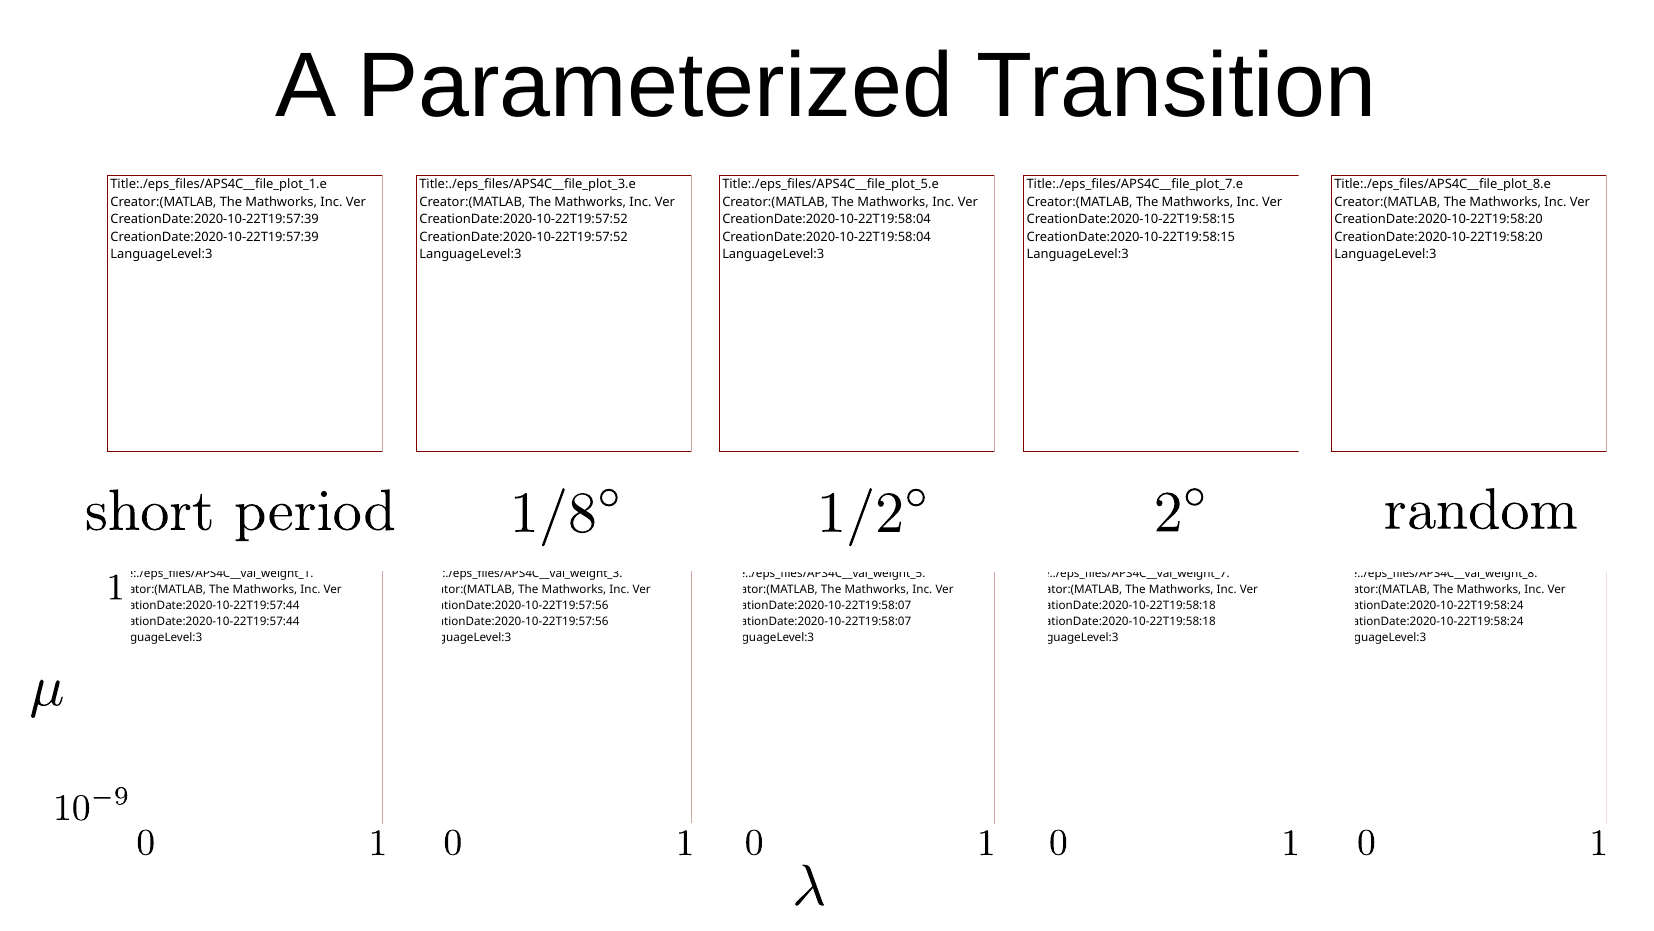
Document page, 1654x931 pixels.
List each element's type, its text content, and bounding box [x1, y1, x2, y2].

text_box [792, 864, 825, 906]
text_box [744, 829, 762, 856]
text_box [106, 574, 122, 600]
text_box [1589, 830, 1606, 856]
picture [743, 572, 995, 824]
text_box [443, 829, 461, 856]
picture [1355, 572, 1607, 824]
text_box [1383, 488, 1577, 530]
text_box [816, 488, 925, 547]
picture [1048, 572, 1299, 824]
text_box [509, 488, 618, 547]
picture [718, 173, 995, 452]
text_box [1357, 829, 1375, 856]
text_box [136, 829, 154, 856]
picture [415, 173, 692, 452]
picture [1022, 173, 1299, 452]
text_box [368, 830, 385, 856]
text_box [977, 830, 993, 856]
picture [1330, 173, 1607, 452]
picture [442, 571, 692, 823]
text_box [1153, 488, 1204, 532]
picture [131, 571, 383, 824]
text_box [675, 830, 692, 856]
text_box [1048, 829, 1067, 856]
text_box [84, 489, 395, 542]
text_box [53, 786, 128, 821]
title A Parameterized Transition [82, 7, 1571, 163]
picture [106, 173, 383, 452]
text_box [29, 679, 63, 718]
text_box [1281, 830, 1297, 856]
